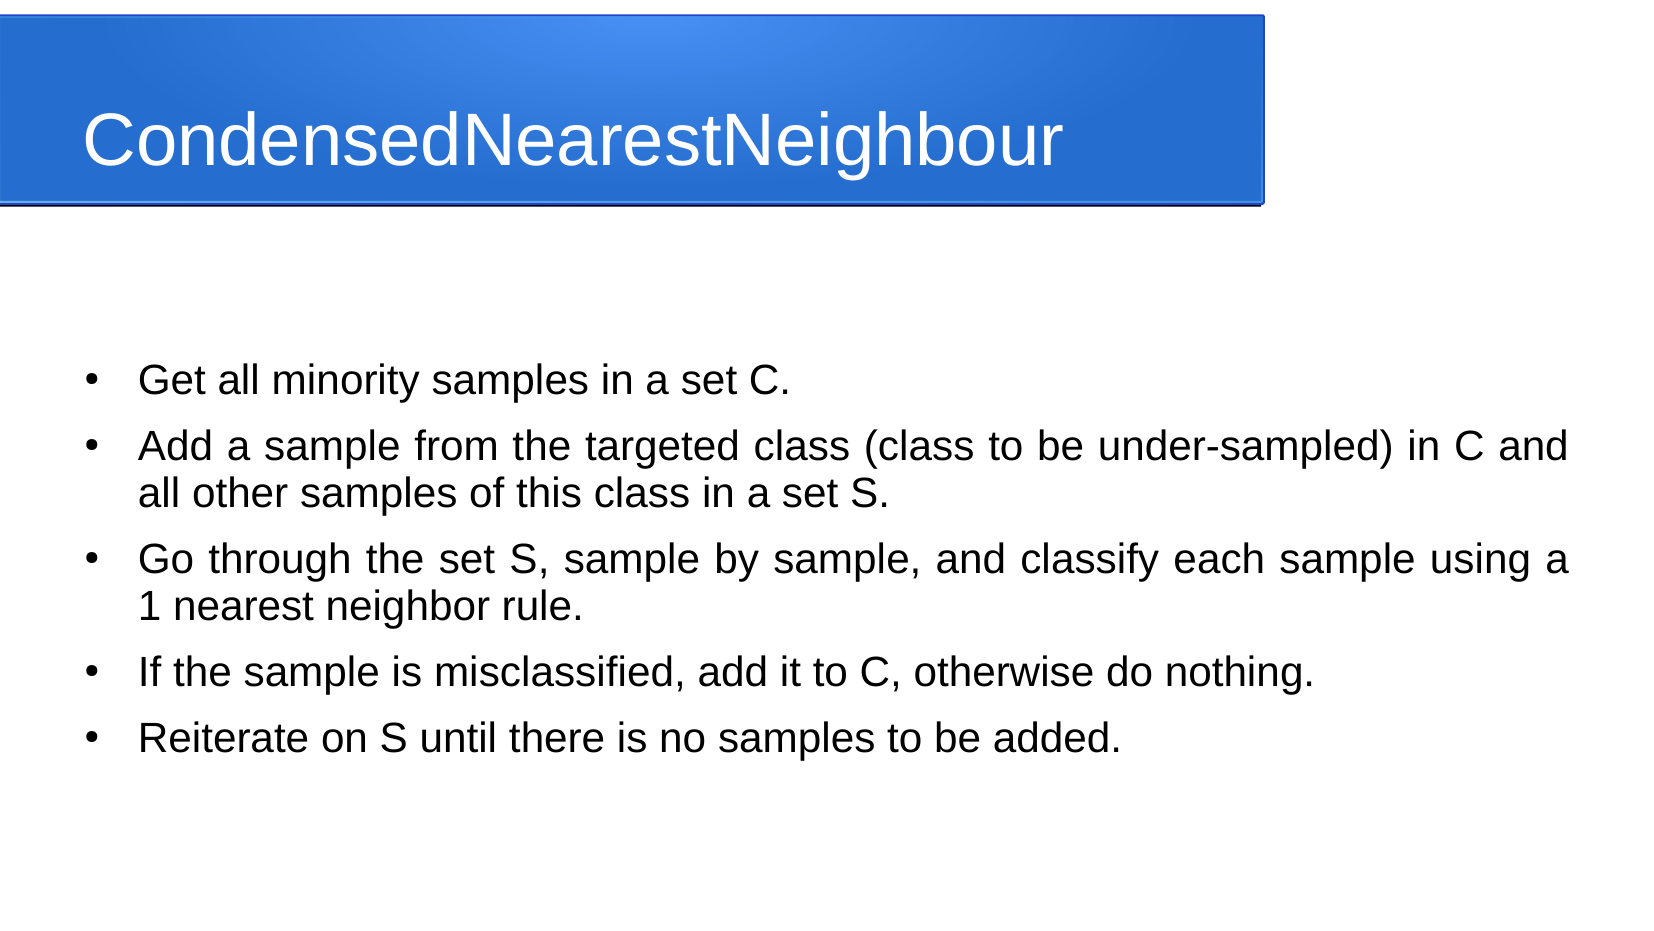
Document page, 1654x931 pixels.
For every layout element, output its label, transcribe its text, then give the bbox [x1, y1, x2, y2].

list Get all minority samples in a set C. Add a sample from the targeted class (class to be under-sampled) in C and all other samples of this class in a set S. Go through the set S, sample by sample, and classify each sample using a 1 nearest neighbor rule. If the sample is misclassified, add it to C, otherwise do nothing. Reiterate on S until there is no samples to be added. [82, 224, 1571, 764]
title CondensedNearestNeighbour [82, 15, 1235, 224]
